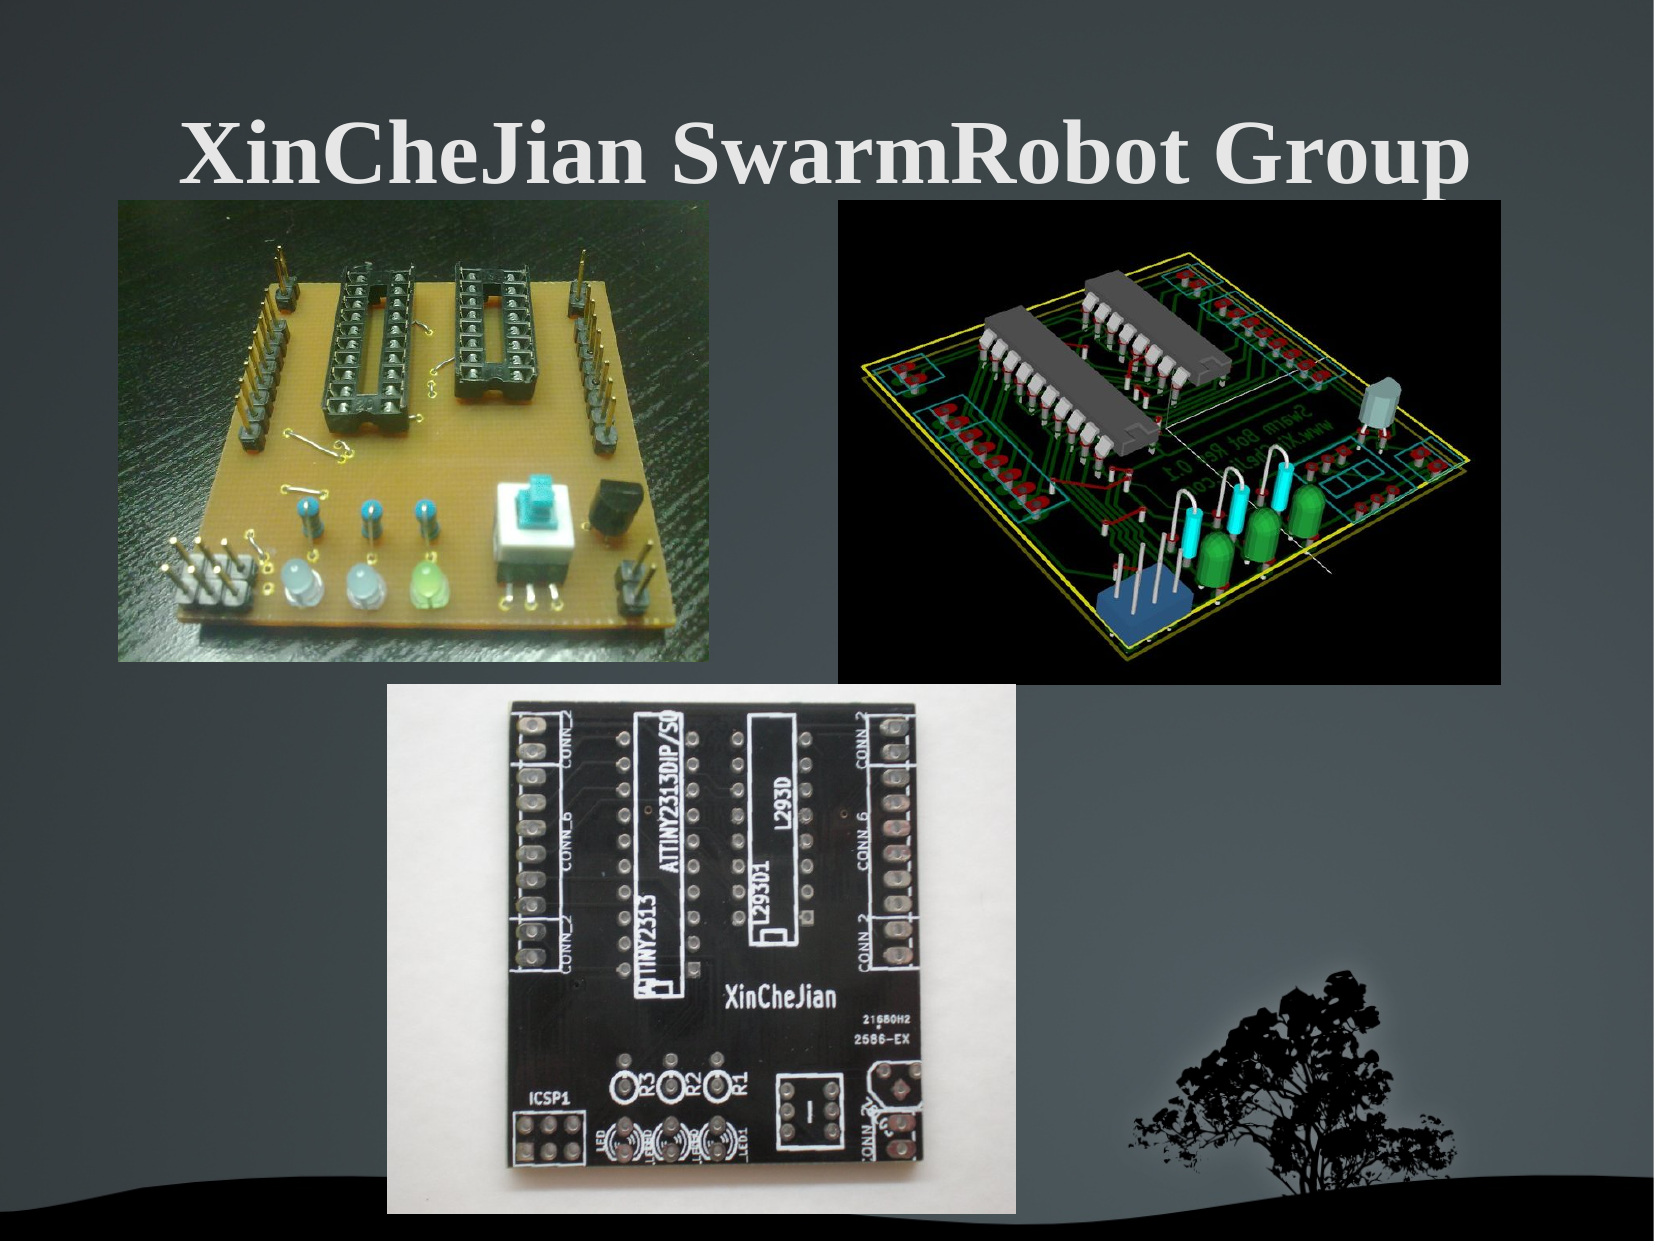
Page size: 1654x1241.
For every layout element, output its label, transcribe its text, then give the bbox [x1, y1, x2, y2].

title XinCheJian SwarmRobot Group [82, 49, 1571, 257]
list [82, 290, 838, 1109]
picture [0, 0, 1654, 1241]
list [1016, 290, 1571, 1109]
